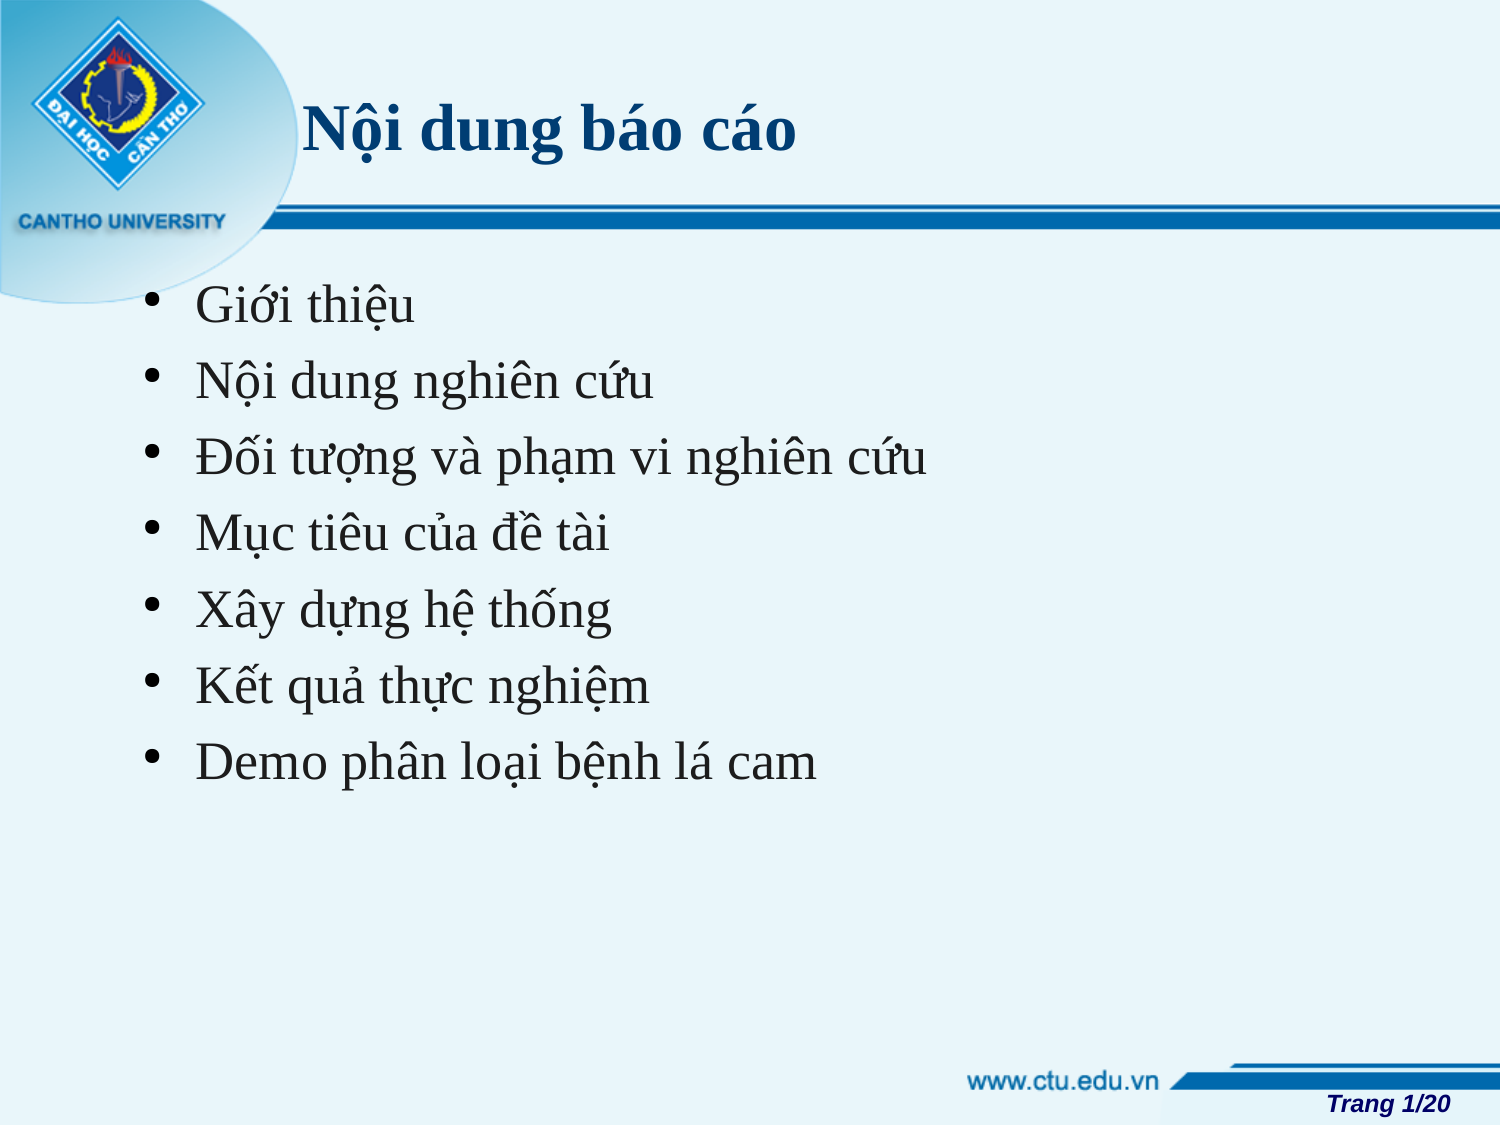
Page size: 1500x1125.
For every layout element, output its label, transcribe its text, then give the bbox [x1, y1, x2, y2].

picture [0, 0, 1500, 1125]
list Giới thiệu Nội dung nghiên cứu Đối tượng và phạm vi nghiên cứu Mục tiêu của đề tài Xây dựng hệ thống Kết quả thực nghiệm Demo phân loại bệnh lá cam [125, 267, 1450, 1050]
text_box Trang 1/20 [1311, 1080, 1497, 1125]
title Nội dung báo cáo [287, 46, 1450, 202]
